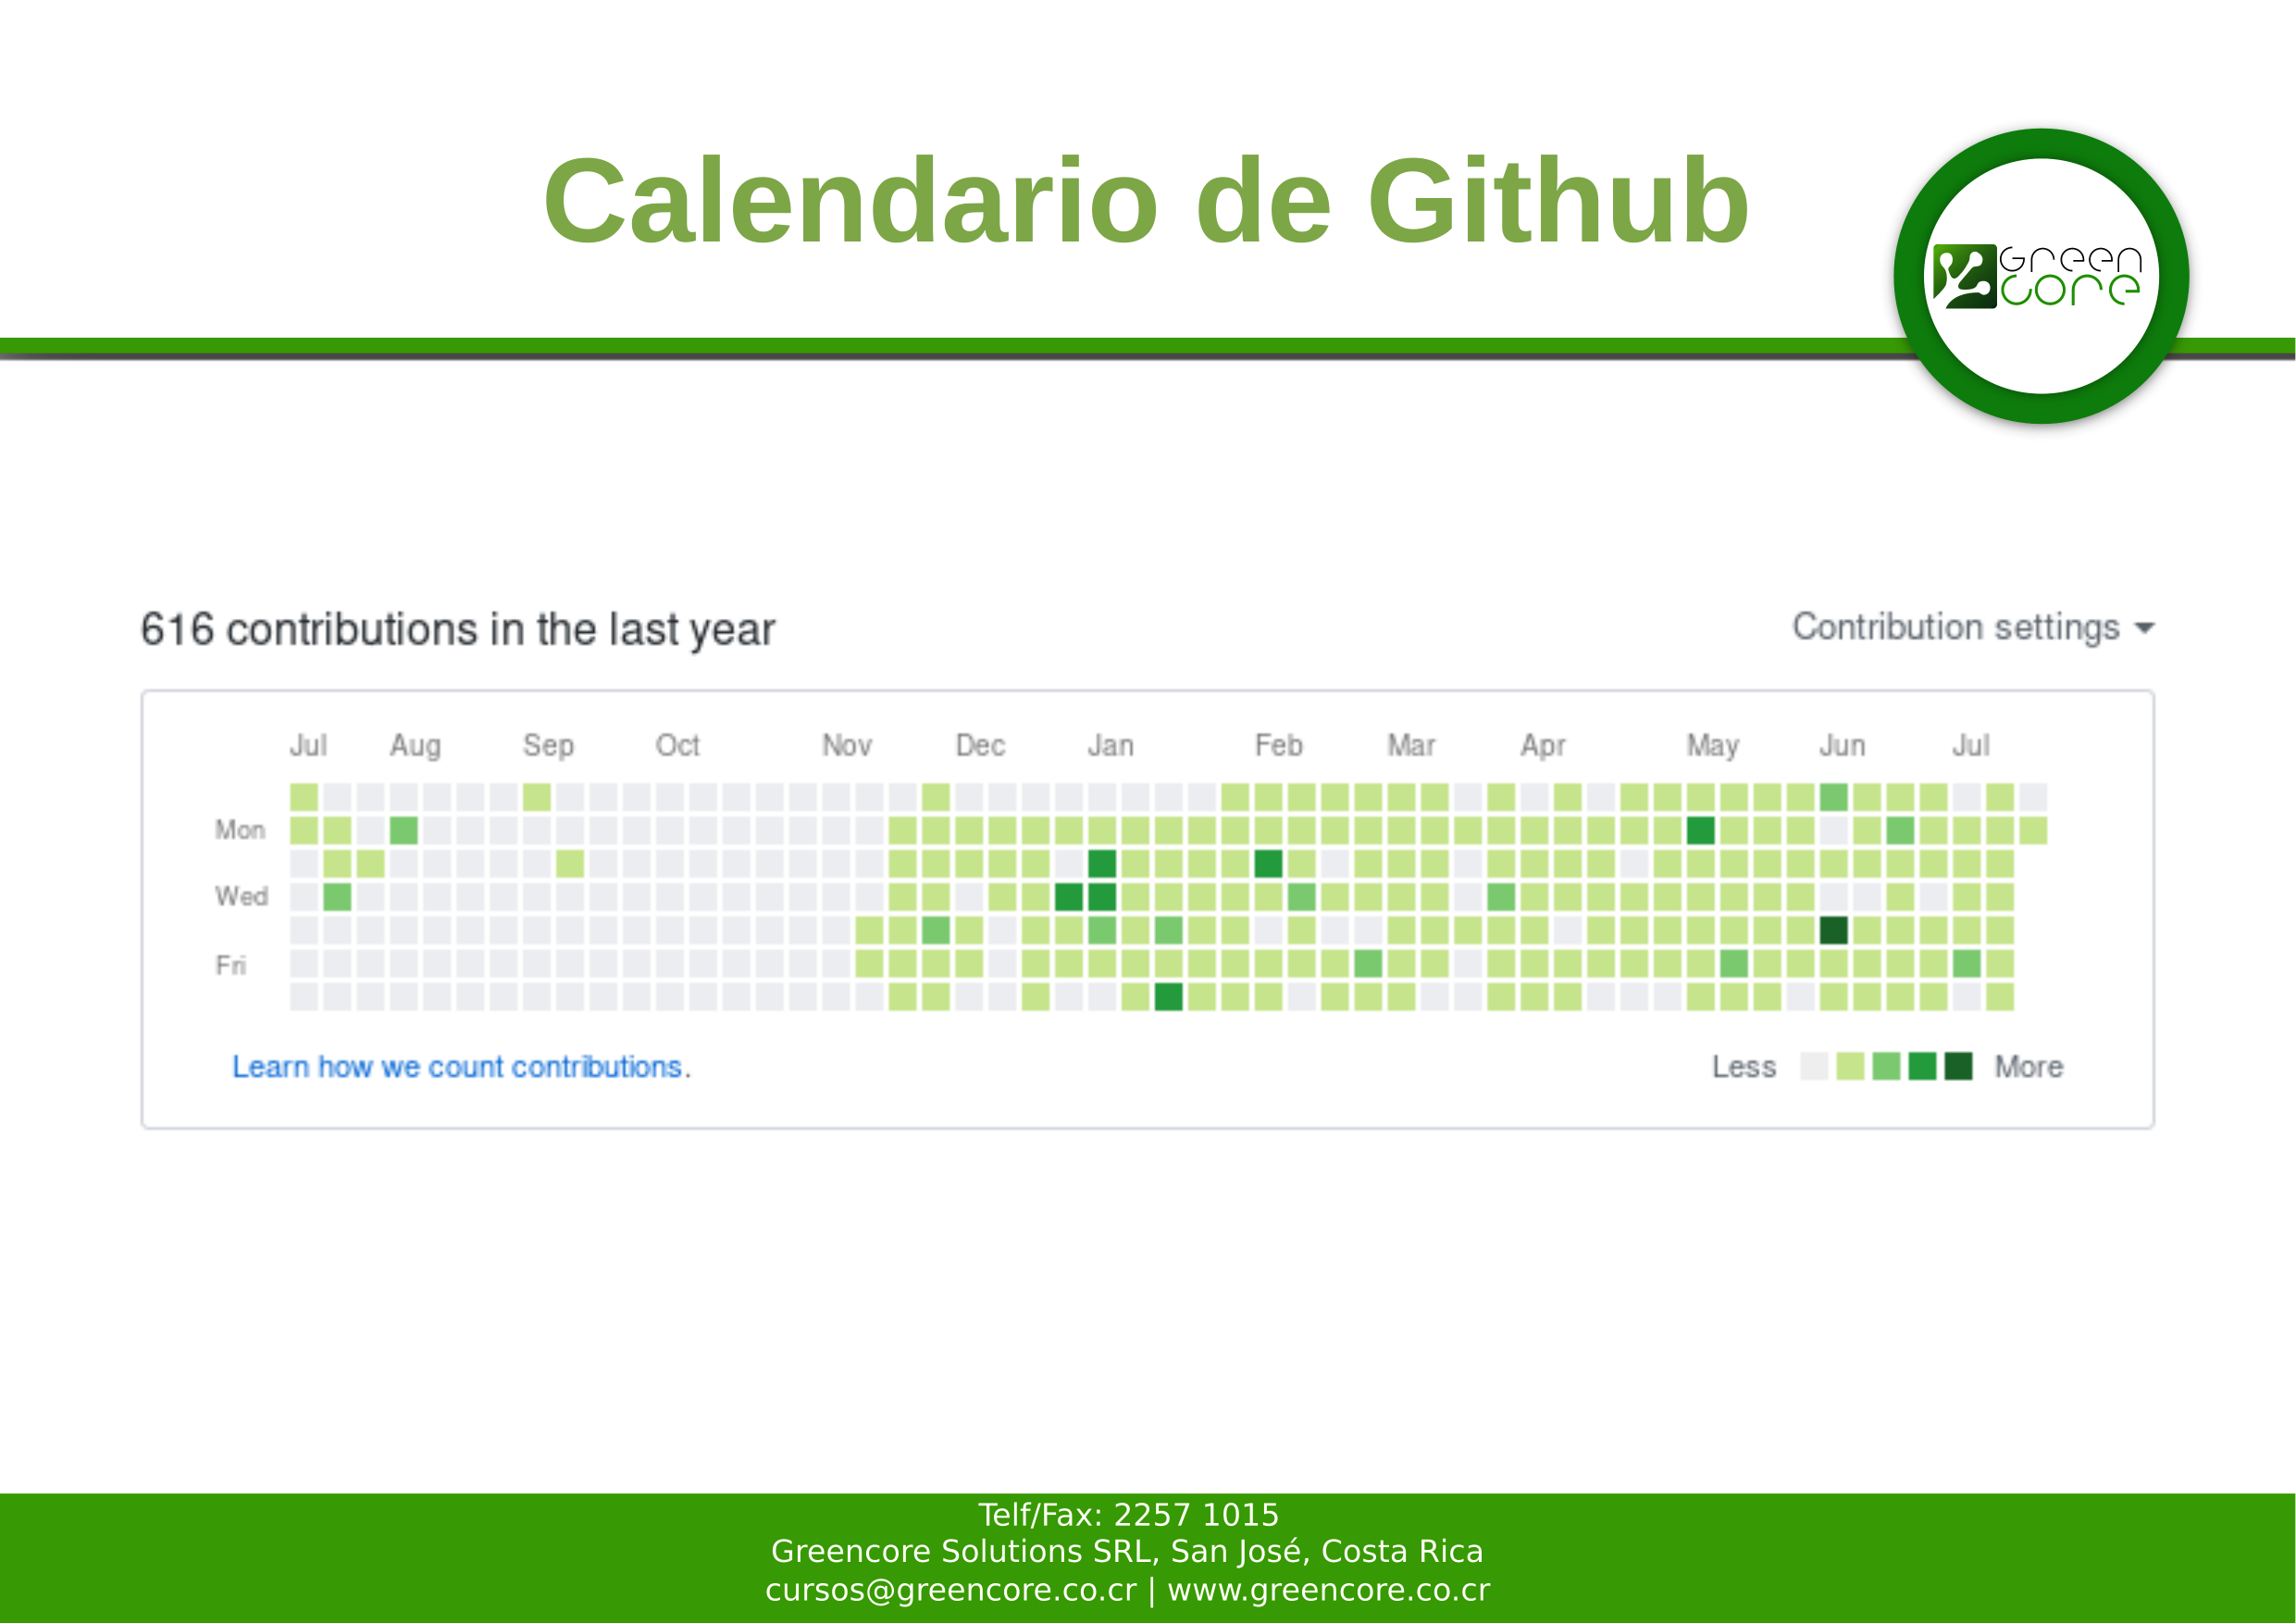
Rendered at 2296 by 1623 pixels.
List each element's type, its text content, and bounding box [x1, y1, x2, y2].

picture [0, 0, 2296, 1623]
title Calendario de Github [115, 64, 2181, 336]
